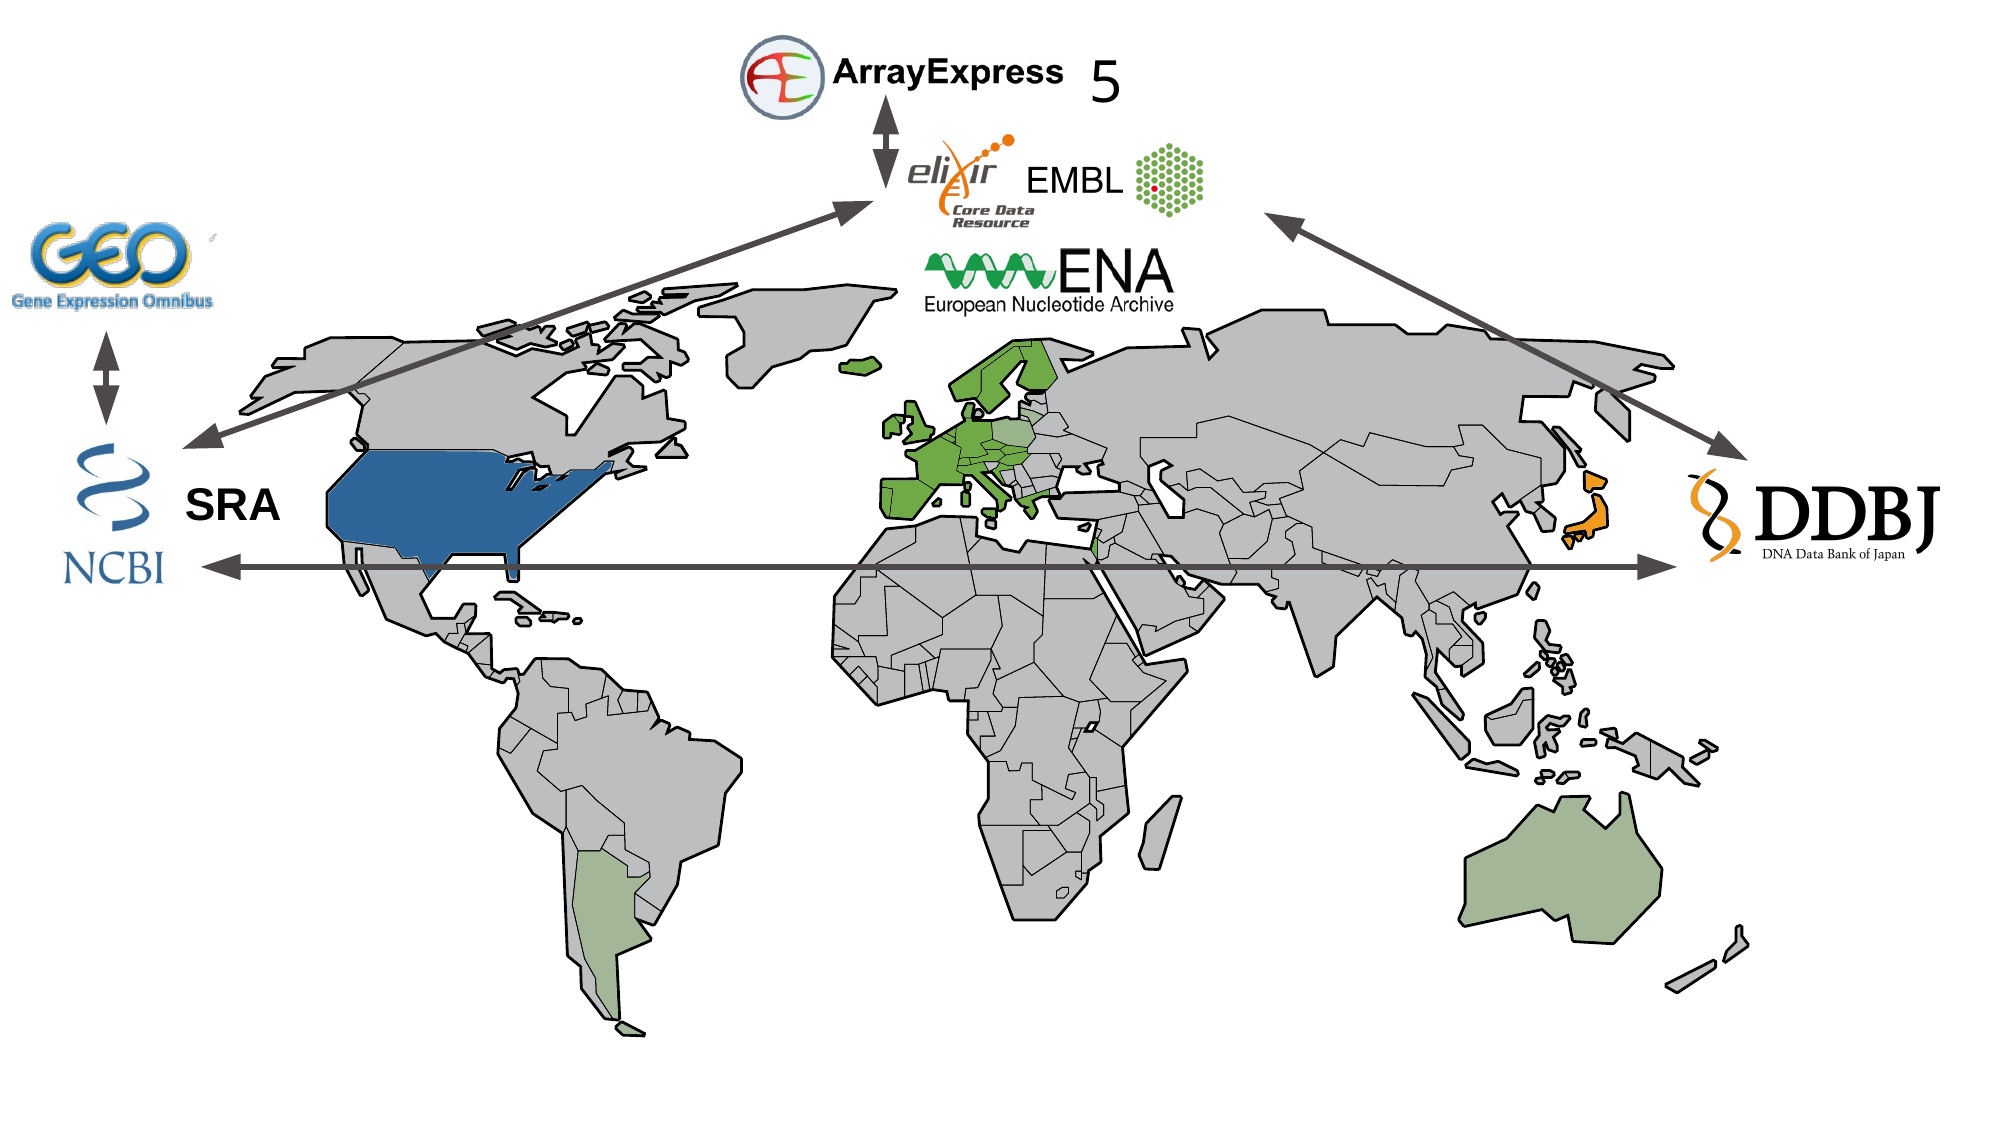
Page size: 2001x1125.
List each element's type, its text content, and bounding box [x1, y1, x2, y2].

picture [47, 436, 179, 589]
picture [182, 243, 1950, 1100]
text_box 5 [1074, 32, 1163, 107]
picture [0, 212, 741, 448]
picture [740, 35, 1063, 121]
picture [902, 129, 1205, 231]
text_box SRA [170, 471, 297, 538]
